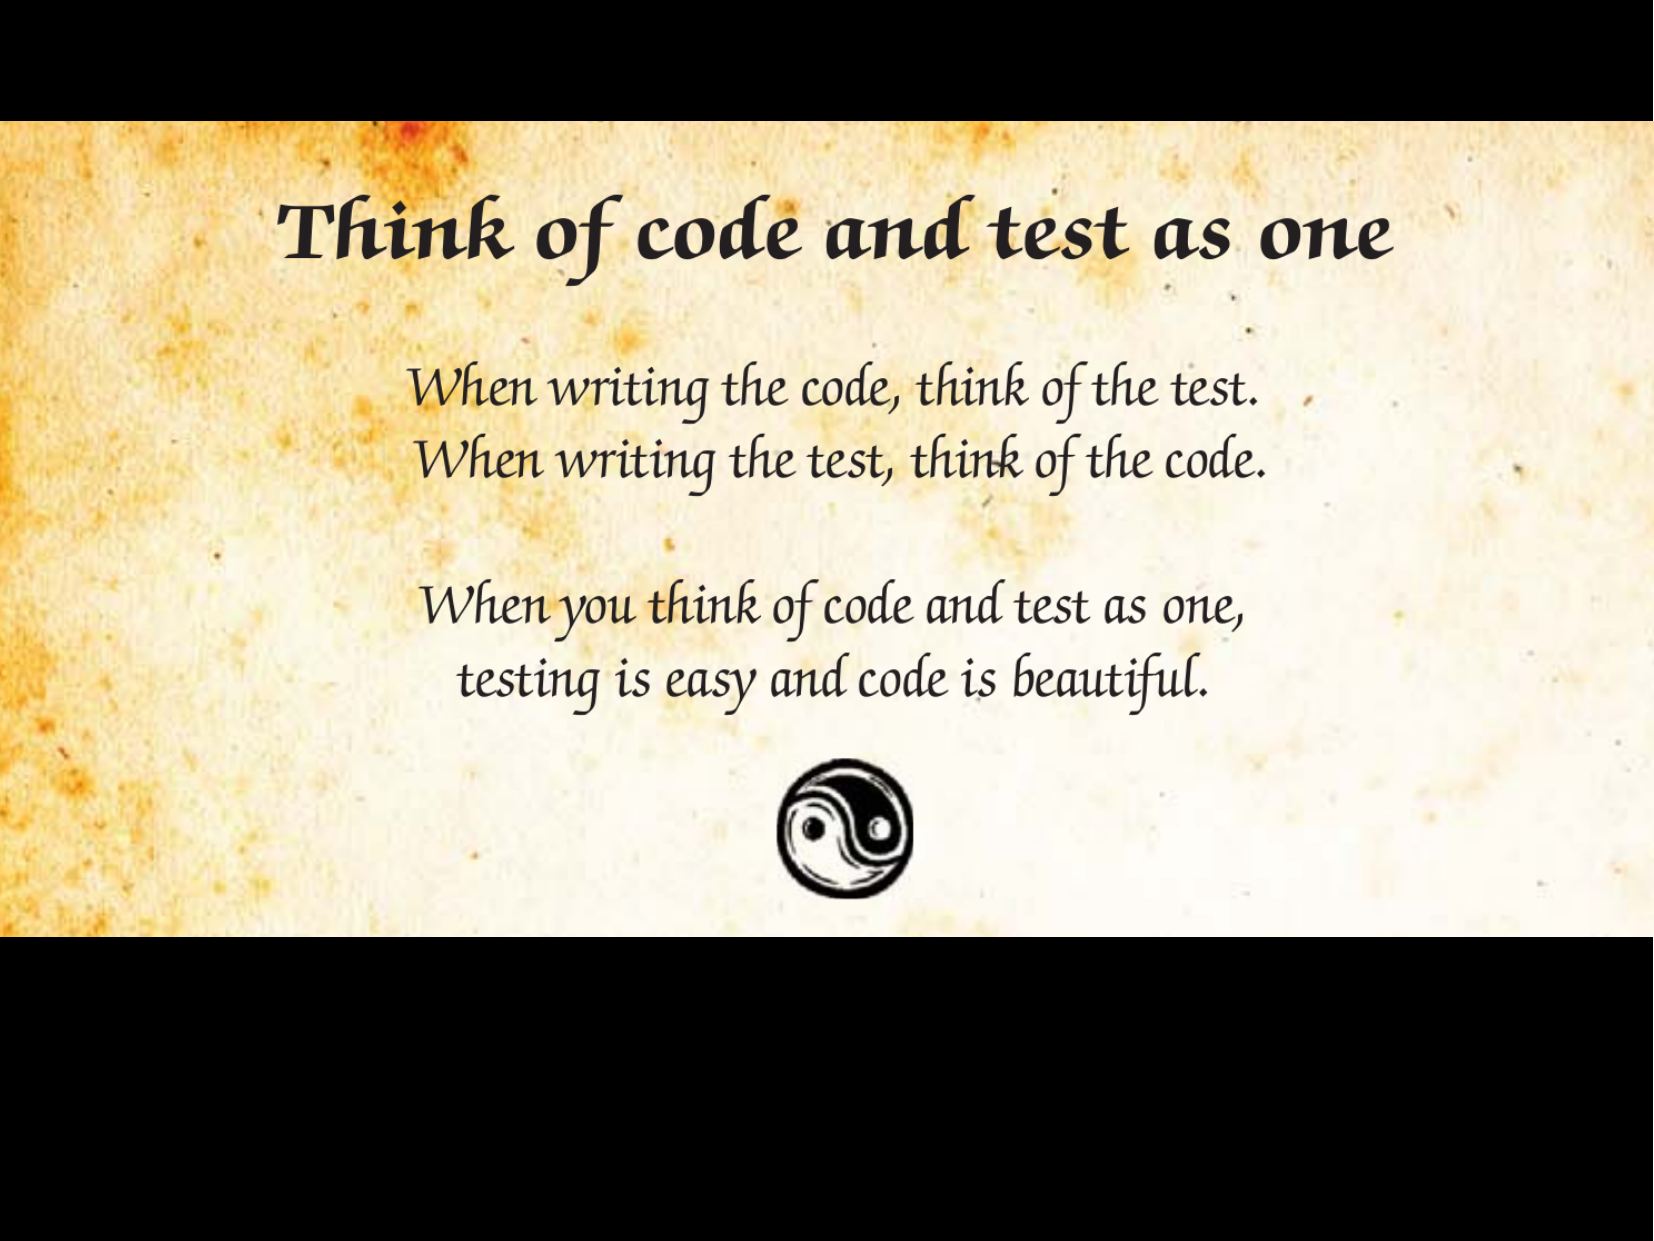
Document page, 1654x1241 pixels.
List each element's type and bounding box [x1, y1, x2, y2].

picture [0, 121, 1654, 937]
